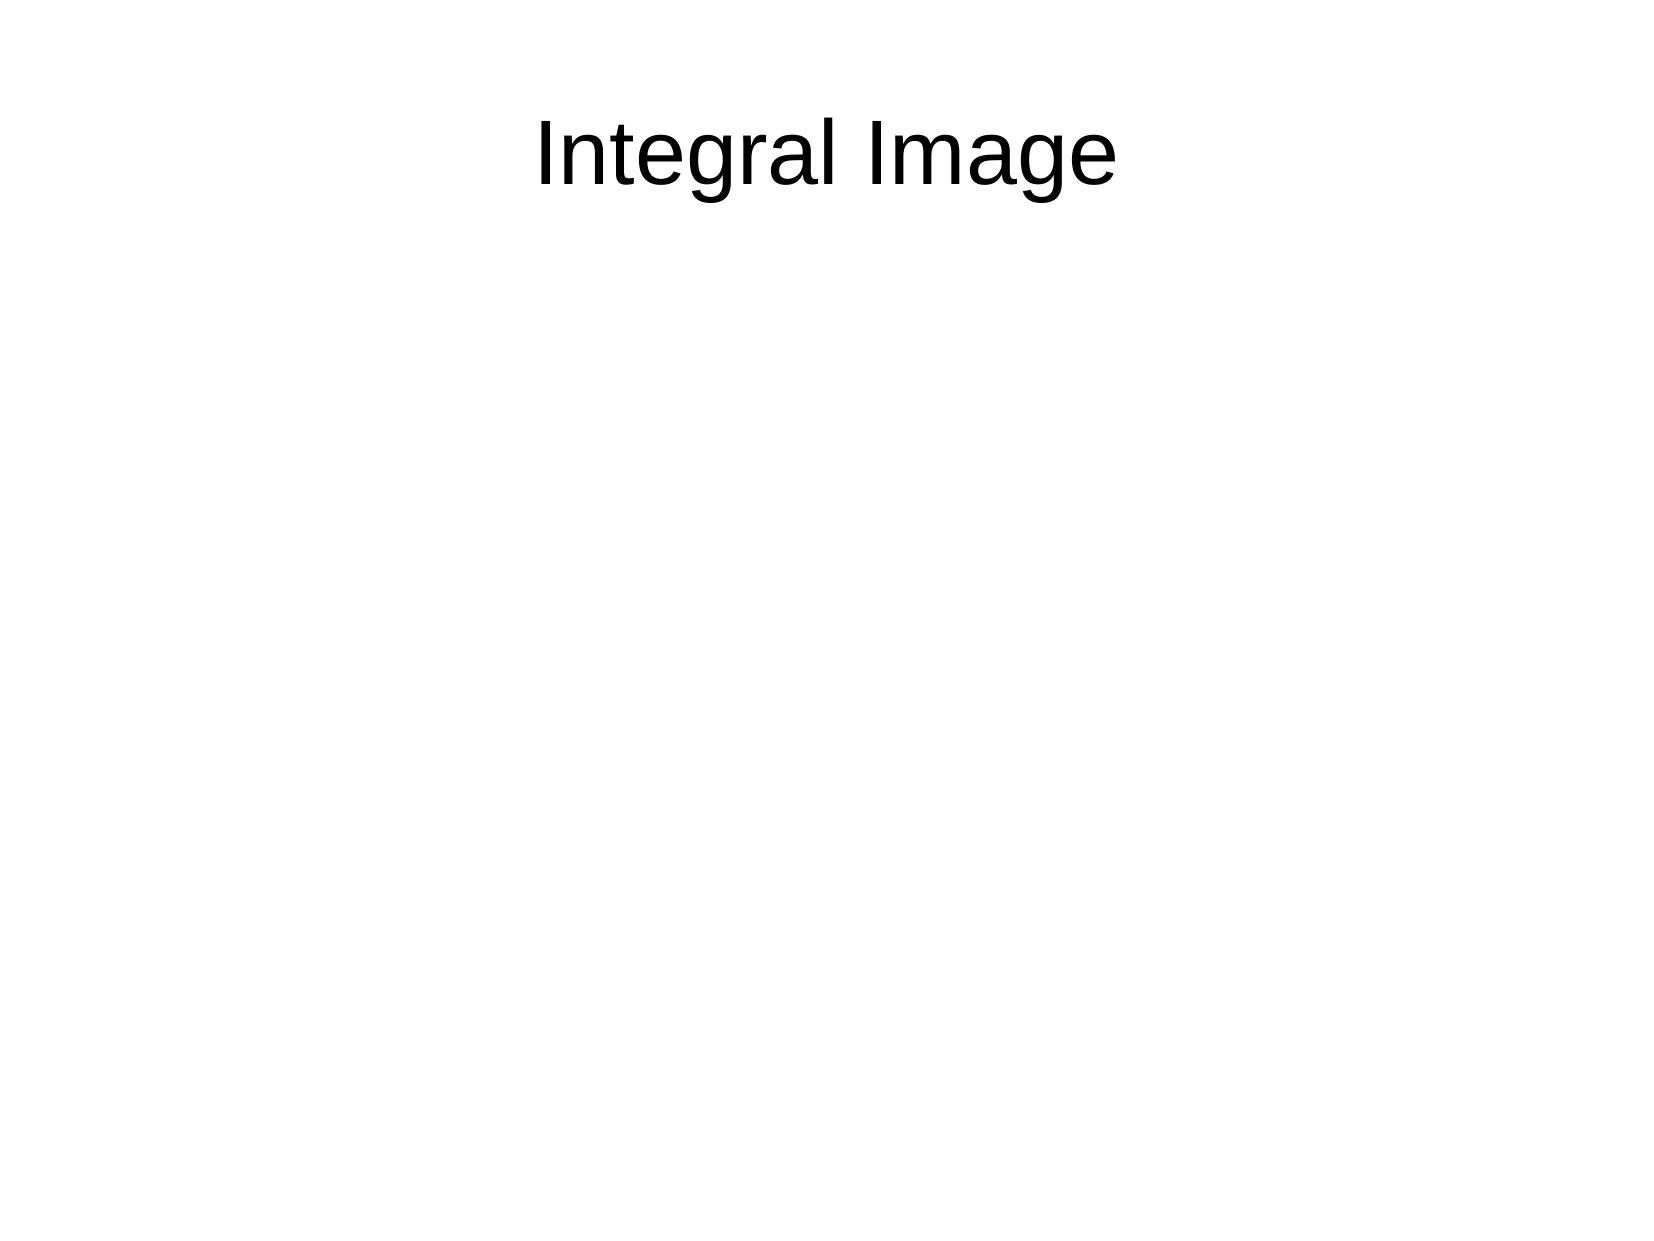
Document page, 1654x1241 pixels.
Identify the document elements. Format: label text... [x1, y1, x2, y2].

title Integral Image [82, 49, 1571, 257]
